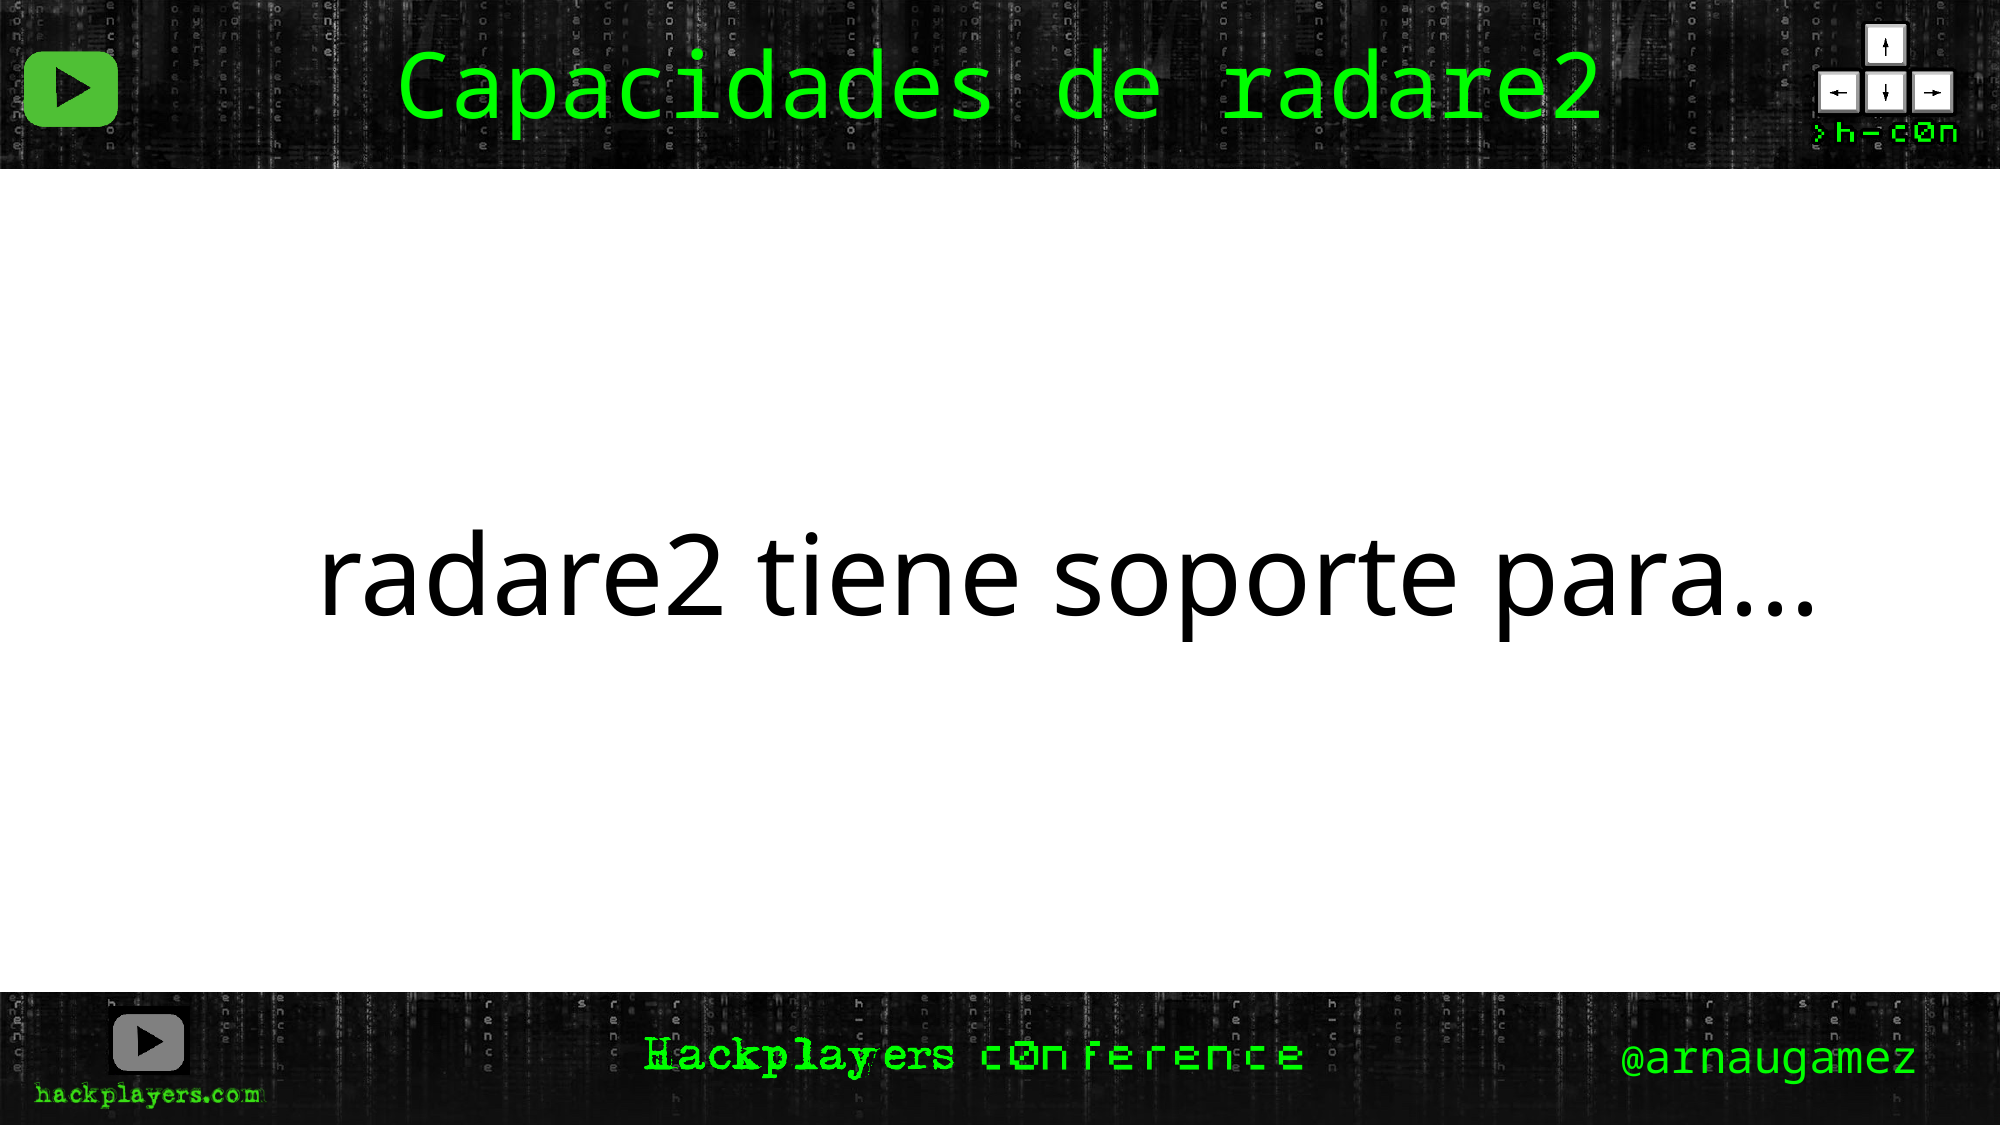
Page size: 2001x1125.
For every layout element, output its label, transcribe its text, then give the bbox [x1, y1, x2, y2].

title Capacidades de radare2 [256, 0, 1745, 166]
picture [0, 0, 2000, 169]
text_box radare2 tiene soporte para... [301, 487, 1699, 638]
picture [0, 992, 2000, 1125]
